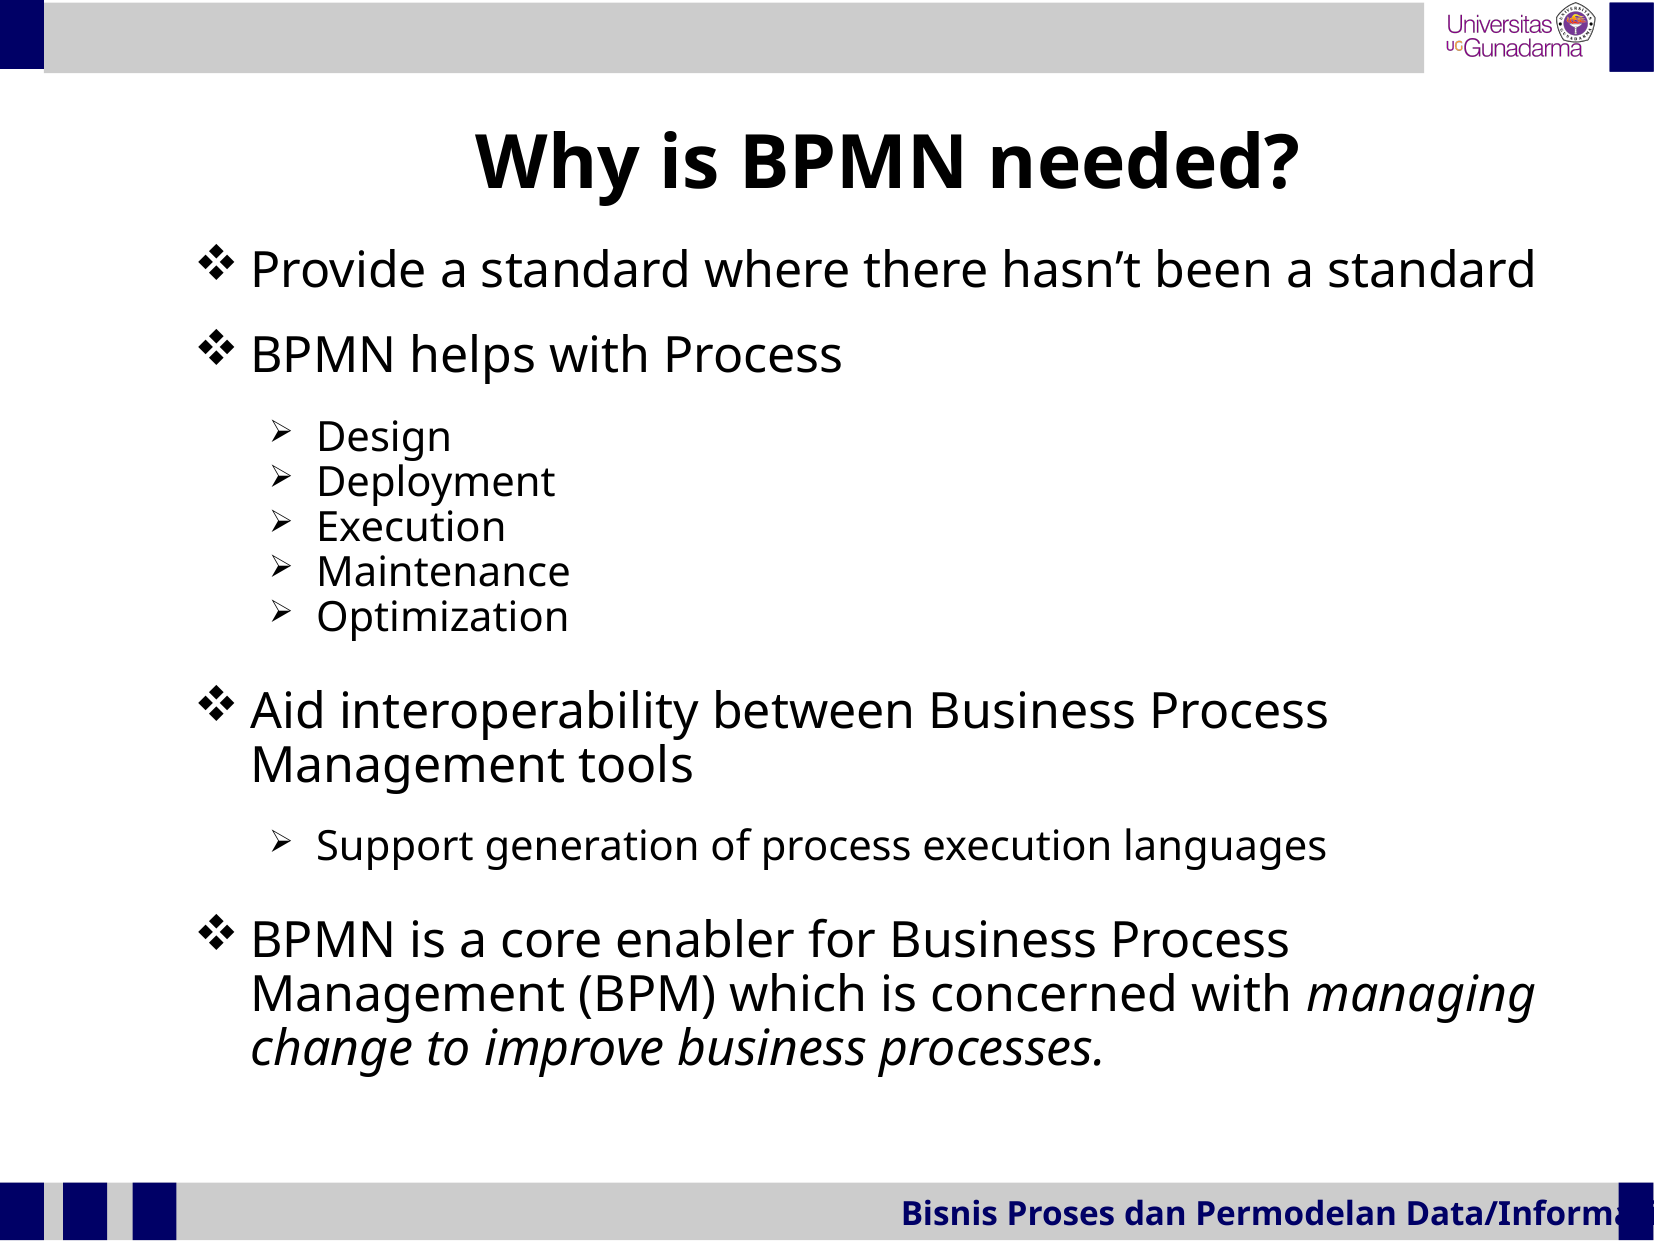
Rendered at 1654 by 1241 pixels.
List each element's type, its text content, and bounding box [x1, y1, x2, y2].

picture [1437, 2, 1610, 62]
title Why is BPMN needed? [179, 68, 1572, 236]
list Provide a standard where there hasn’t been a standard BPMN helps with Process Design Deployment Execution Maintenance Optimization Aid interoperability between Business Process Management tools Support generation of process execution languages BPMN is a core enabler for Business Process Management (BPM) which is concerned with managing change to improve business processes. [179, 236, 1572, 1133]
